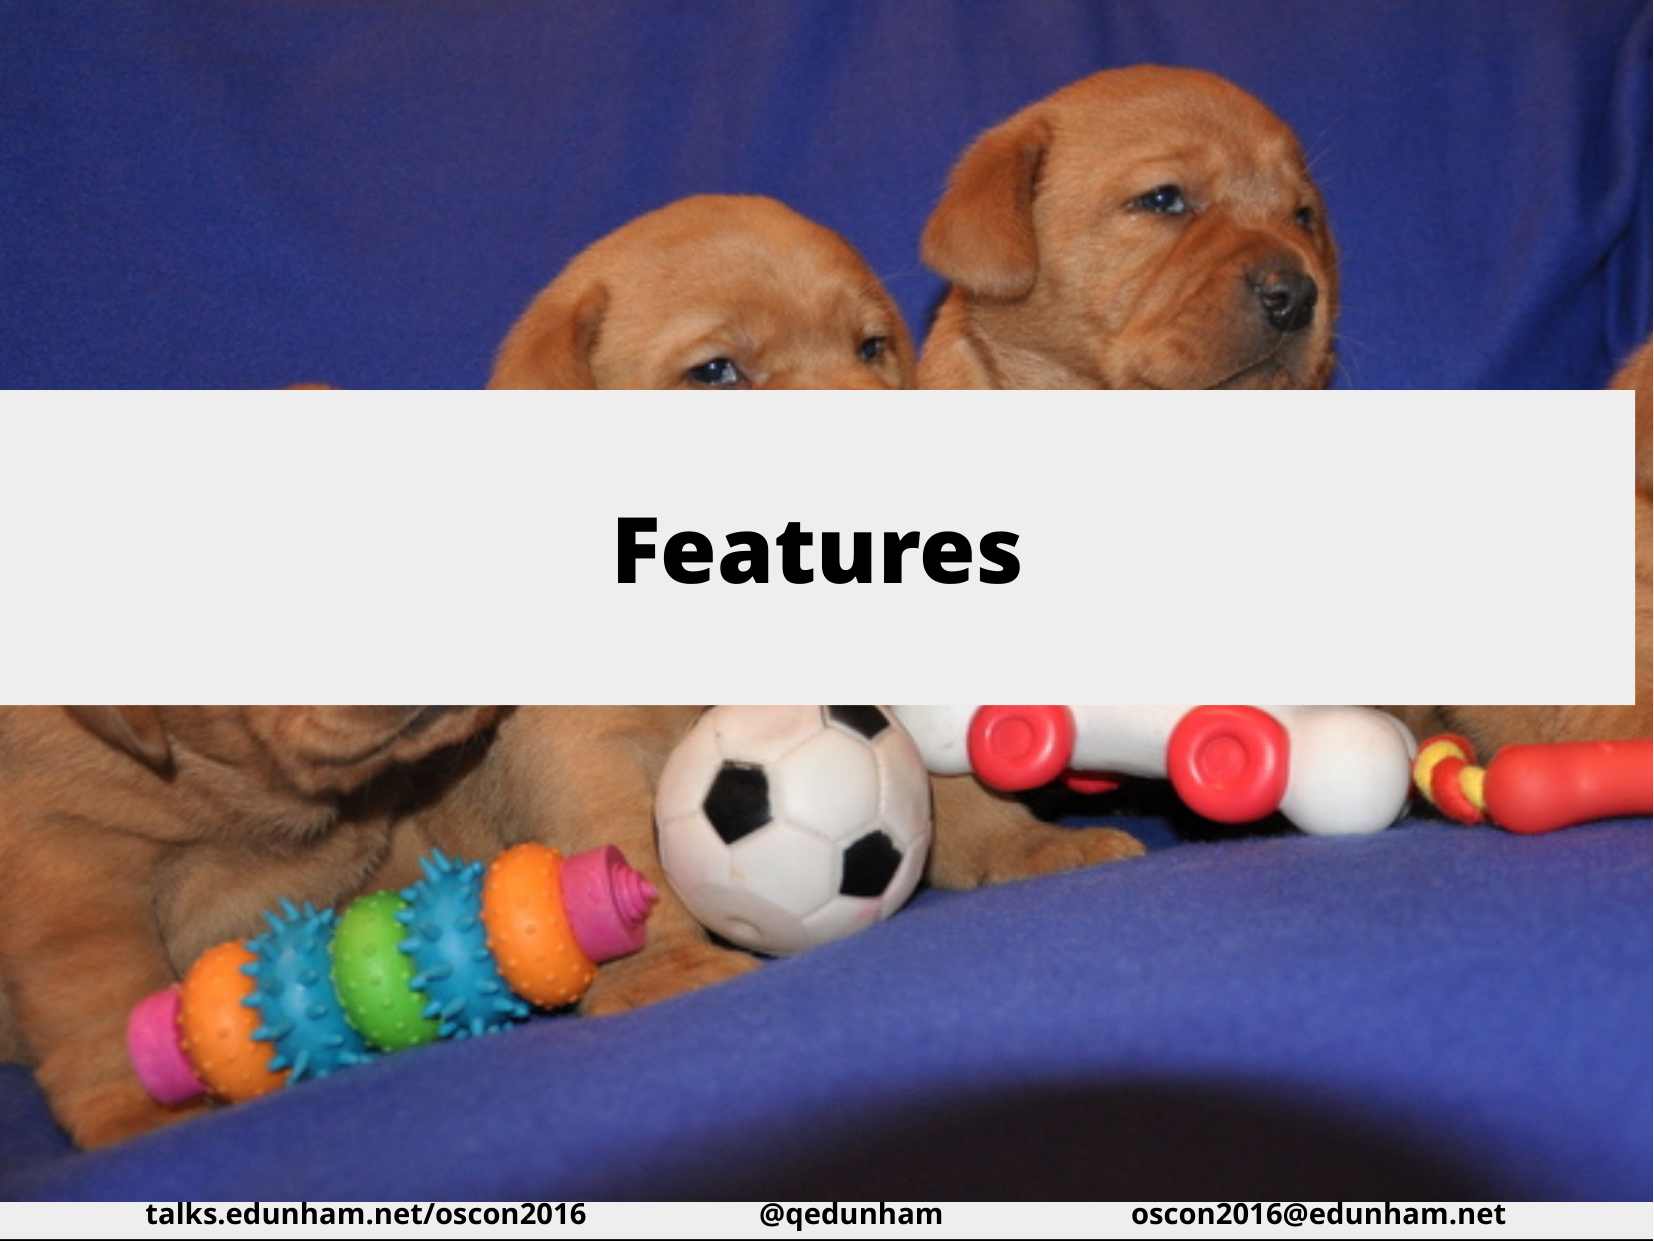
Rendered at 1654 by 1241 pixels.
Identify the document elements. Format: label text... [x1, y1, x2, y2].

title Features [0, 390, 1636, 706]
picture [0, 0, 1653, 1202]
